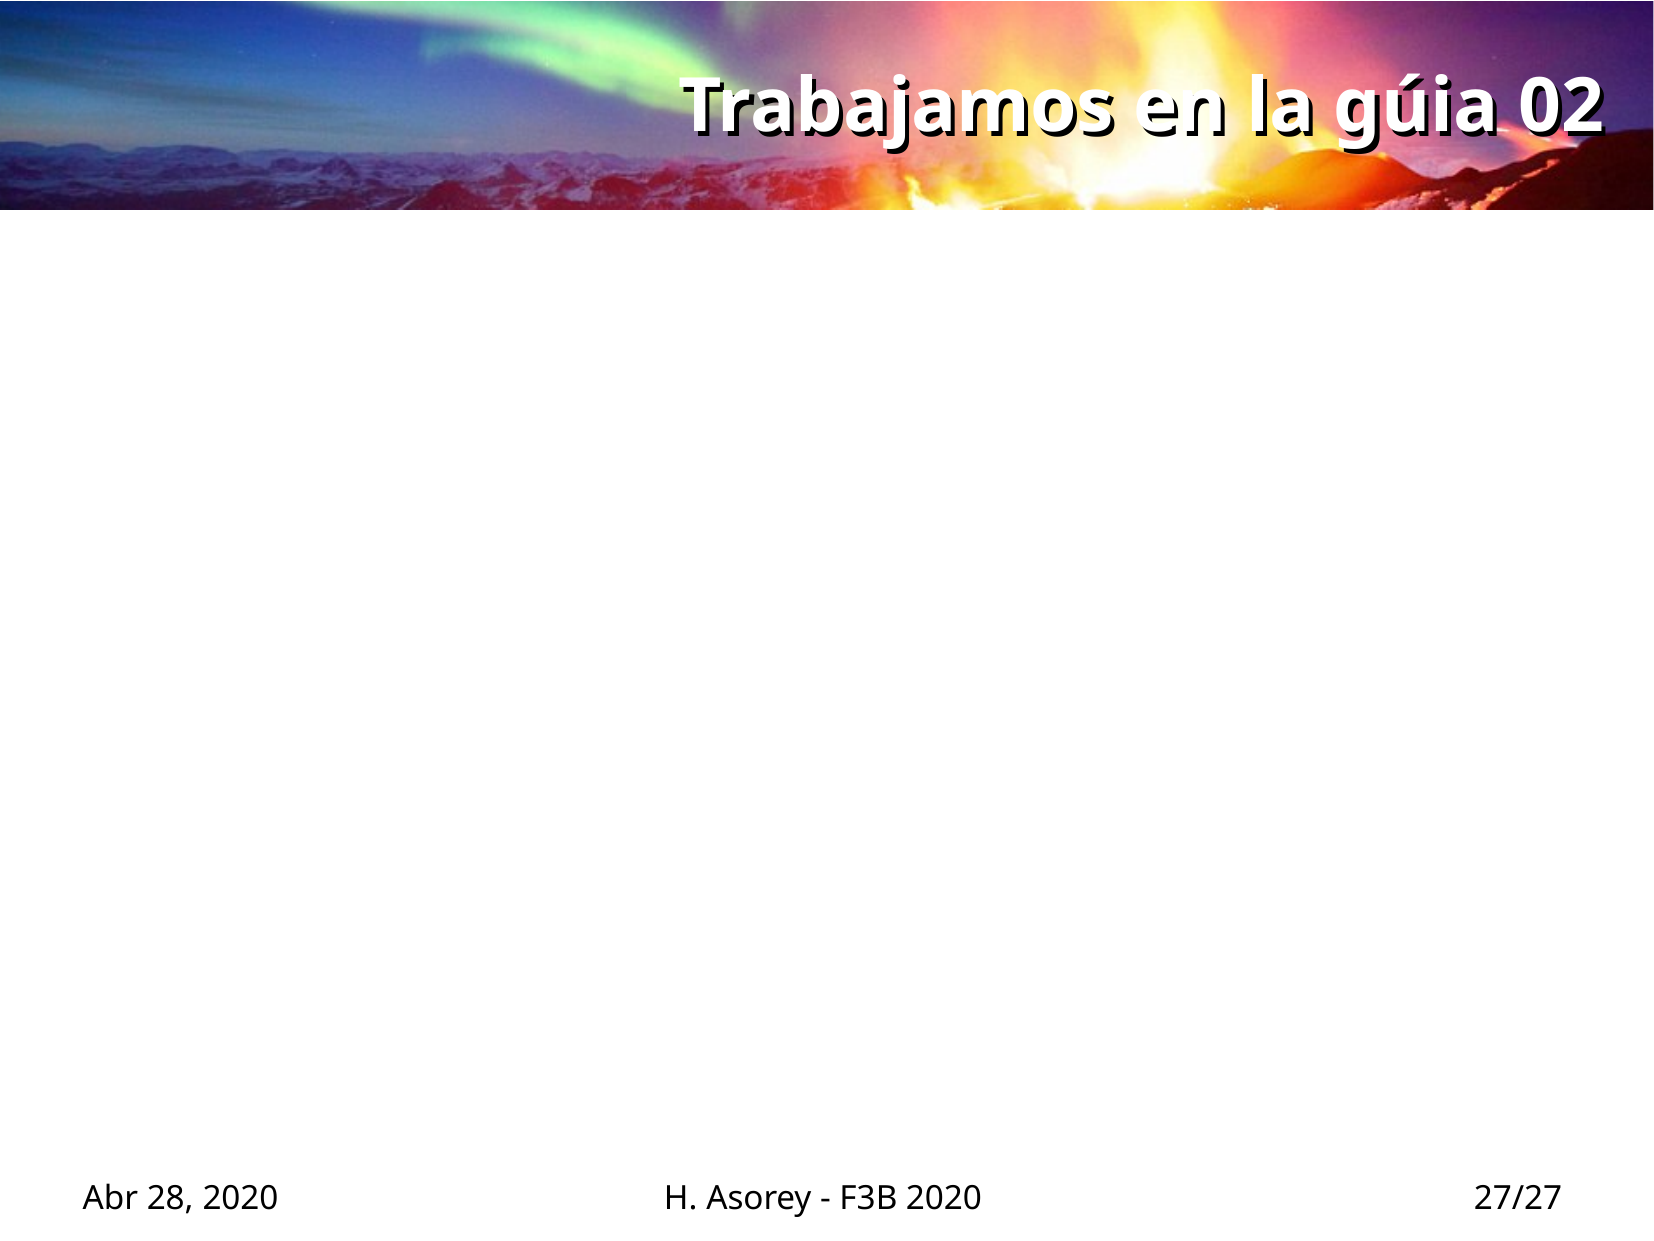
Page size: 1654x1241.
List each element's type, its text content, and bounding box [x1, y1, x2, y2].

picture [0, 1, 1654, 210]
title Trabajamos en la gúia 02 [45, 15, 1606, 191]
